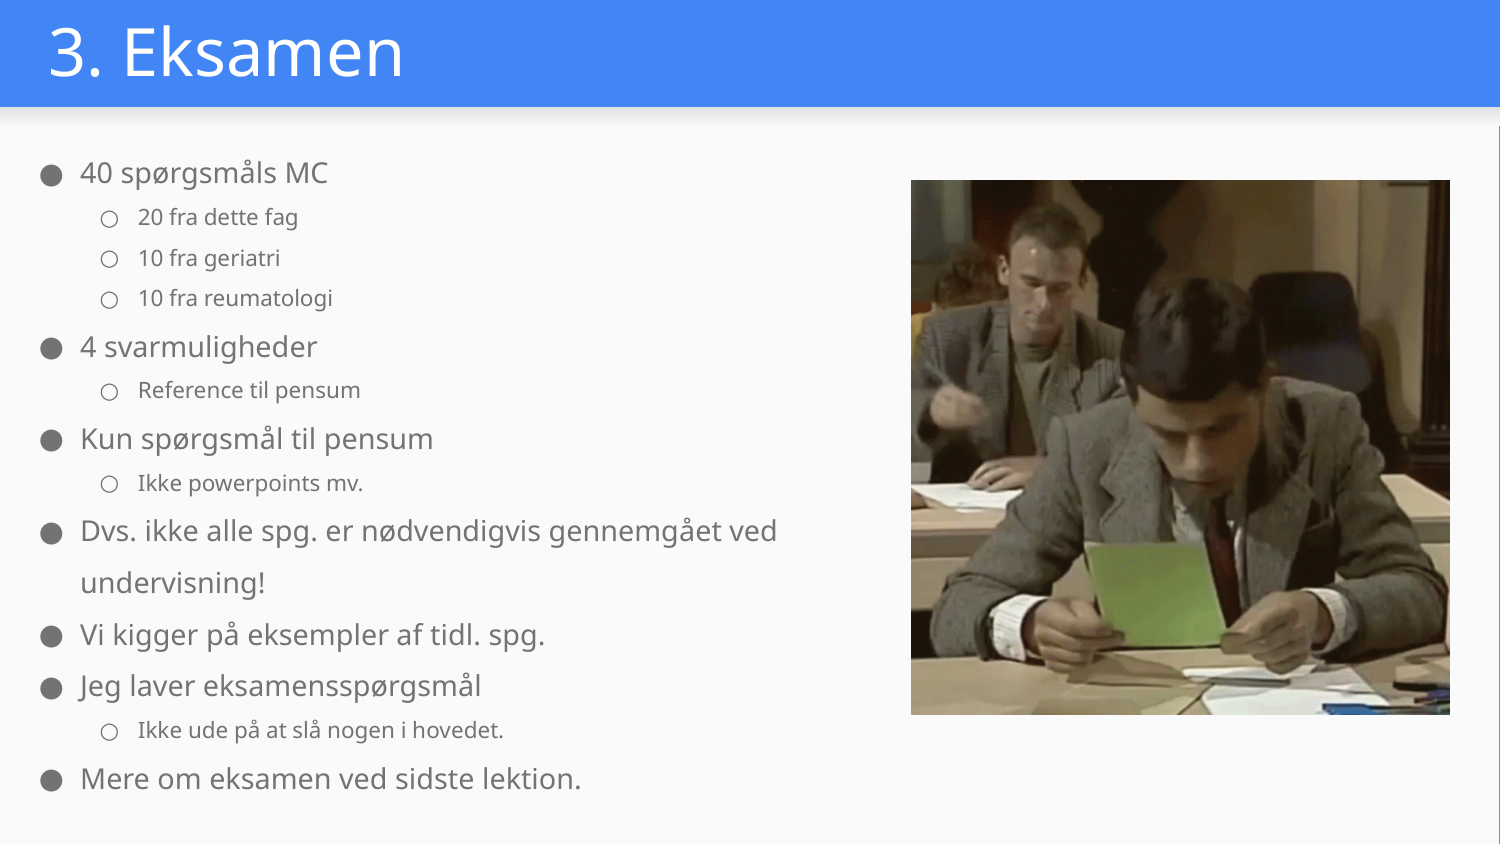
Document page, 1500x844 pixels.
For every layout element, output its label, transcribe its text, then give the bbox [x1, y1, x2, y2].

list 40 spørgsmåls MC 20 fra dette fag 10 fra geriatri 10 fra reumatologi 4 svarmuligheder Reference til pensum Kun spørgsmål til pensum Ikke powerpoints mv. Dvs. ikke alle spg. er nødvendigvis gennemgået ved undervisning! Vi kigger på eksempler af tidl. spg. Jeg laver eksamensspørgsmål Ikke ude på at slå nogen i hovedet. Mere om eksamen ved sidste lektion. [7, 122, 892, 819]
picture [911, 180, 1450, 715]
title 3. Eksamen [33, 0, 1482, 99]
